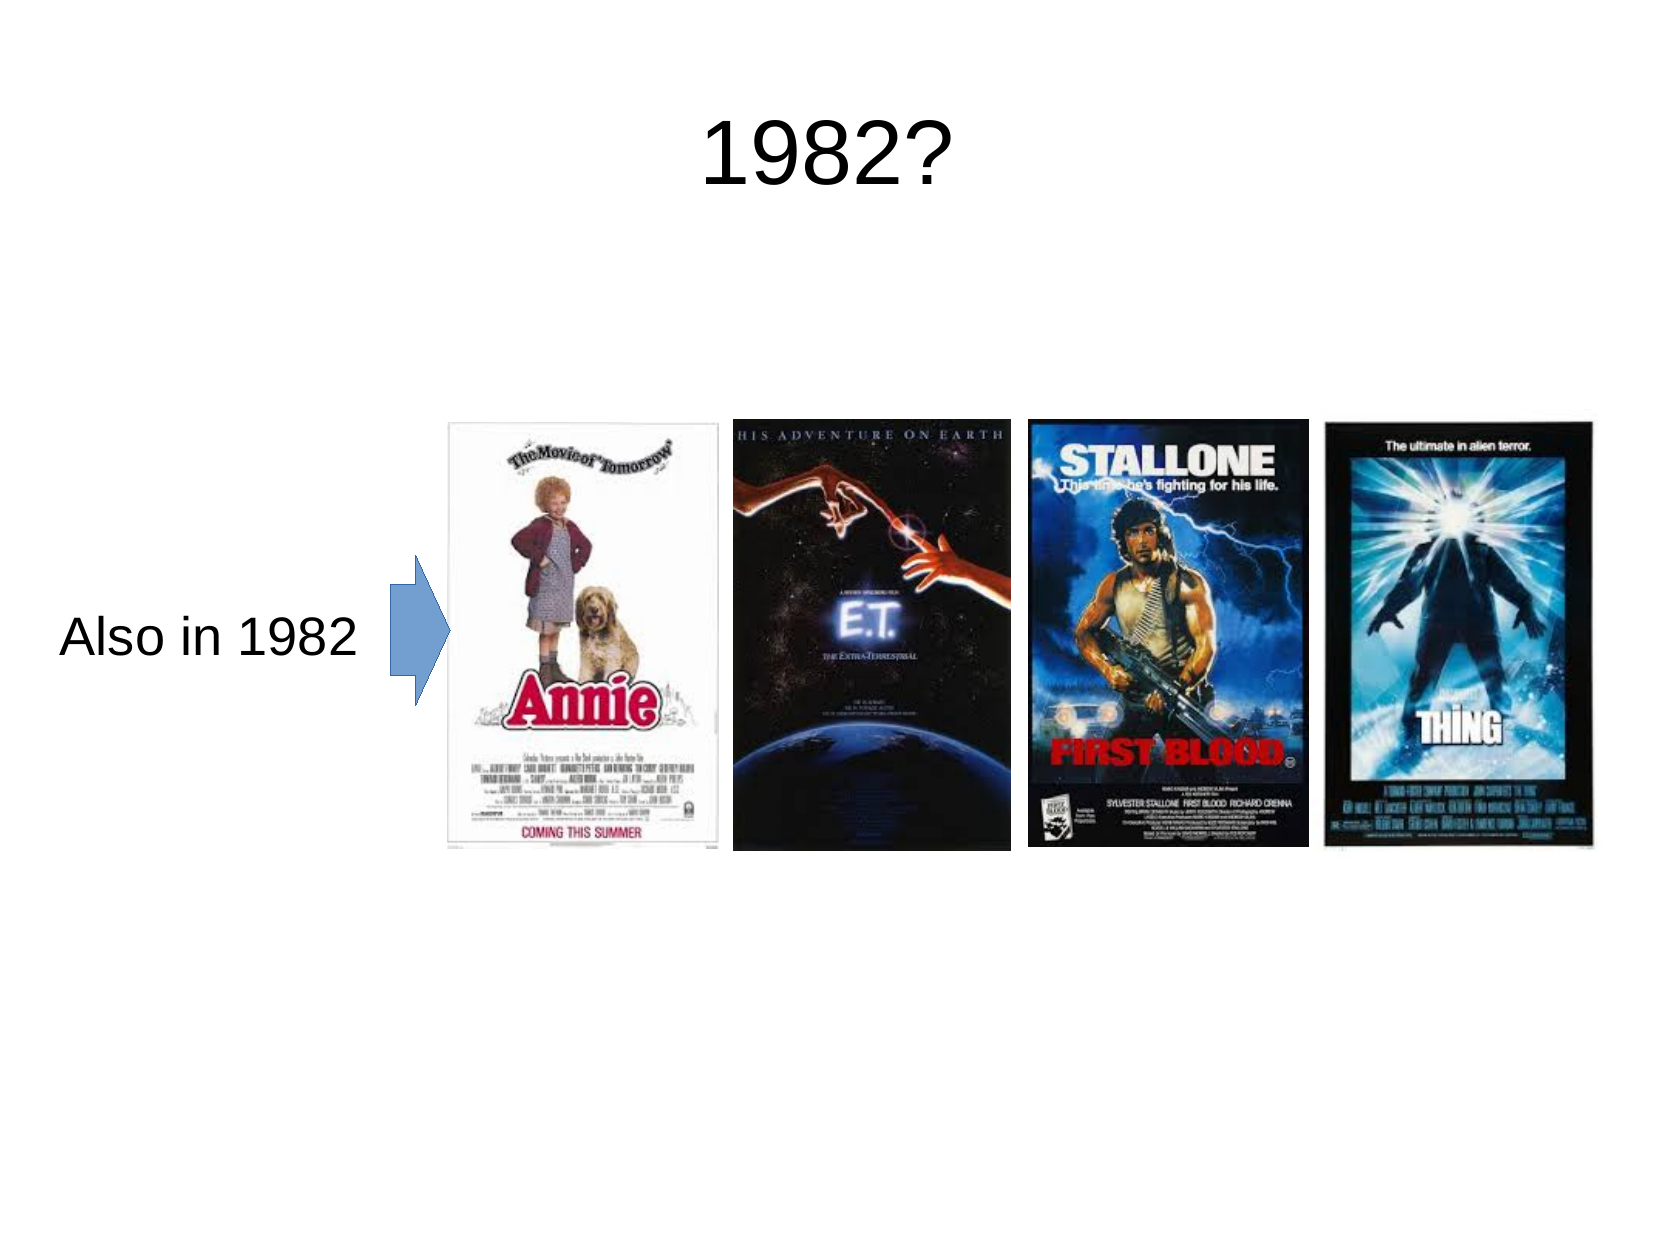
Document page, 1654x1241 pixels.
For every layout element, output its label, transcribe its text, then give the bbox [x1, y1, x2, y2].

picture [1311, 409, 1606, 861]
picture [447, 422, 719, 849]
picture [1028, 419, 1309, 847]
picture [733, 419, 1011, 851]
title 1982? [82, 49, 1571, 257]
text_box Also in 1982 [45, 599, 374, 676]
text_box [390, 555, 451, 706]
